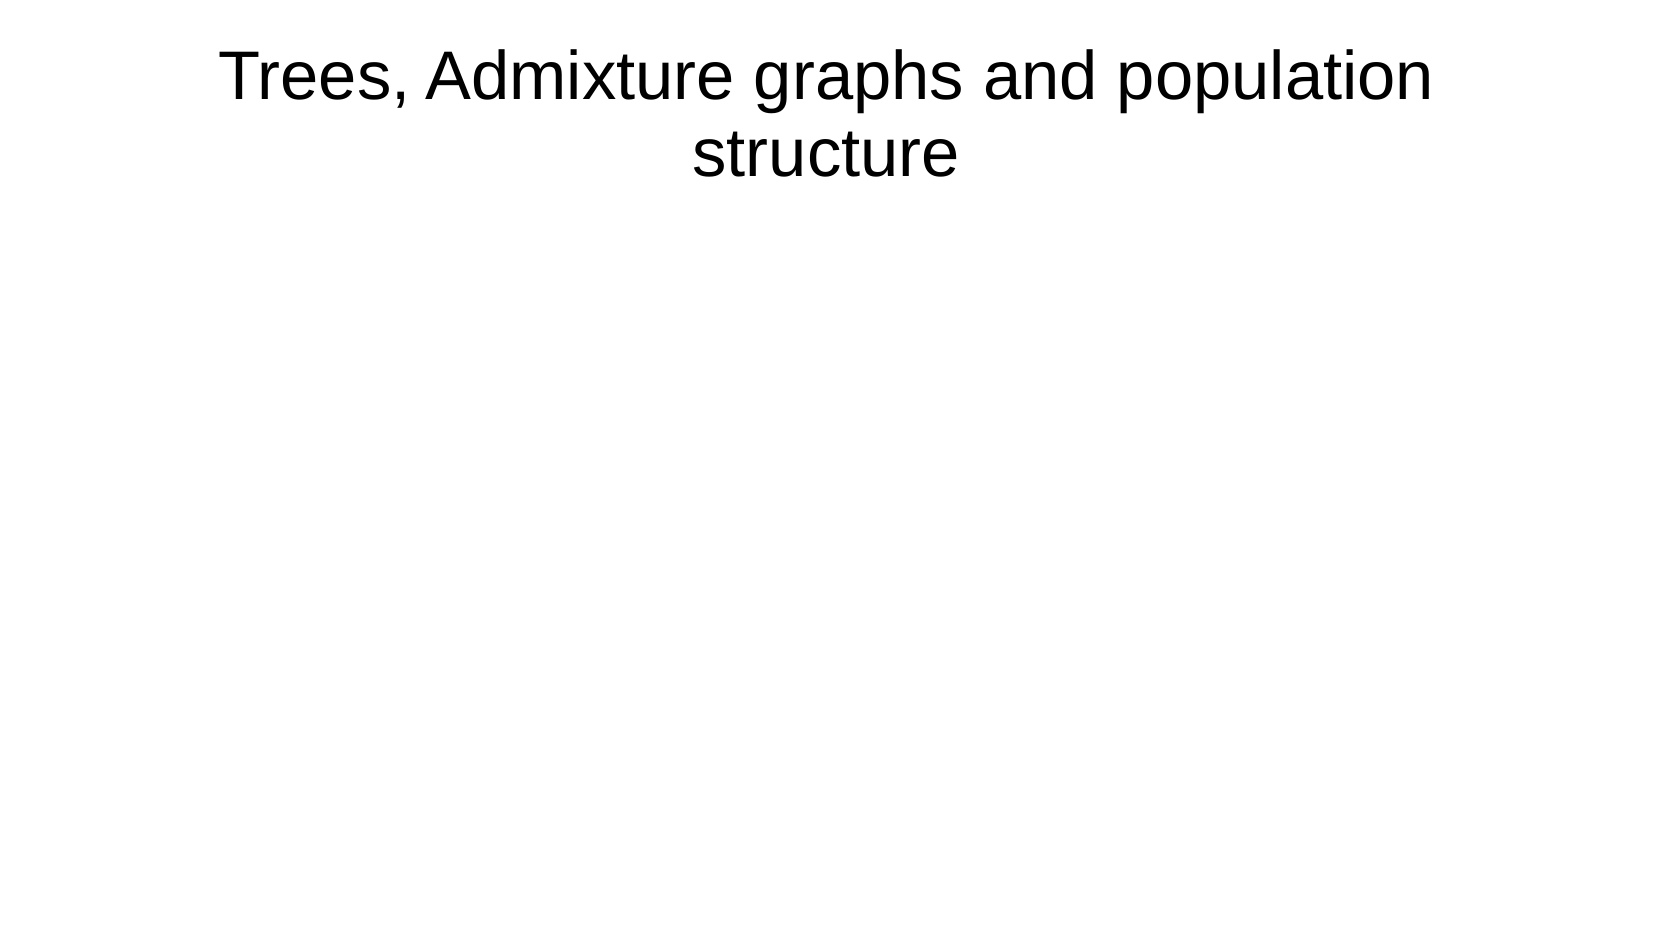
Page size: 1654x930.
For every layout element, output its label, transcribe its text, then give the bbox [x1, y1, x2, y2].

title Trees, Admixture graphs and population structure [82, 36, 1571, 193]
